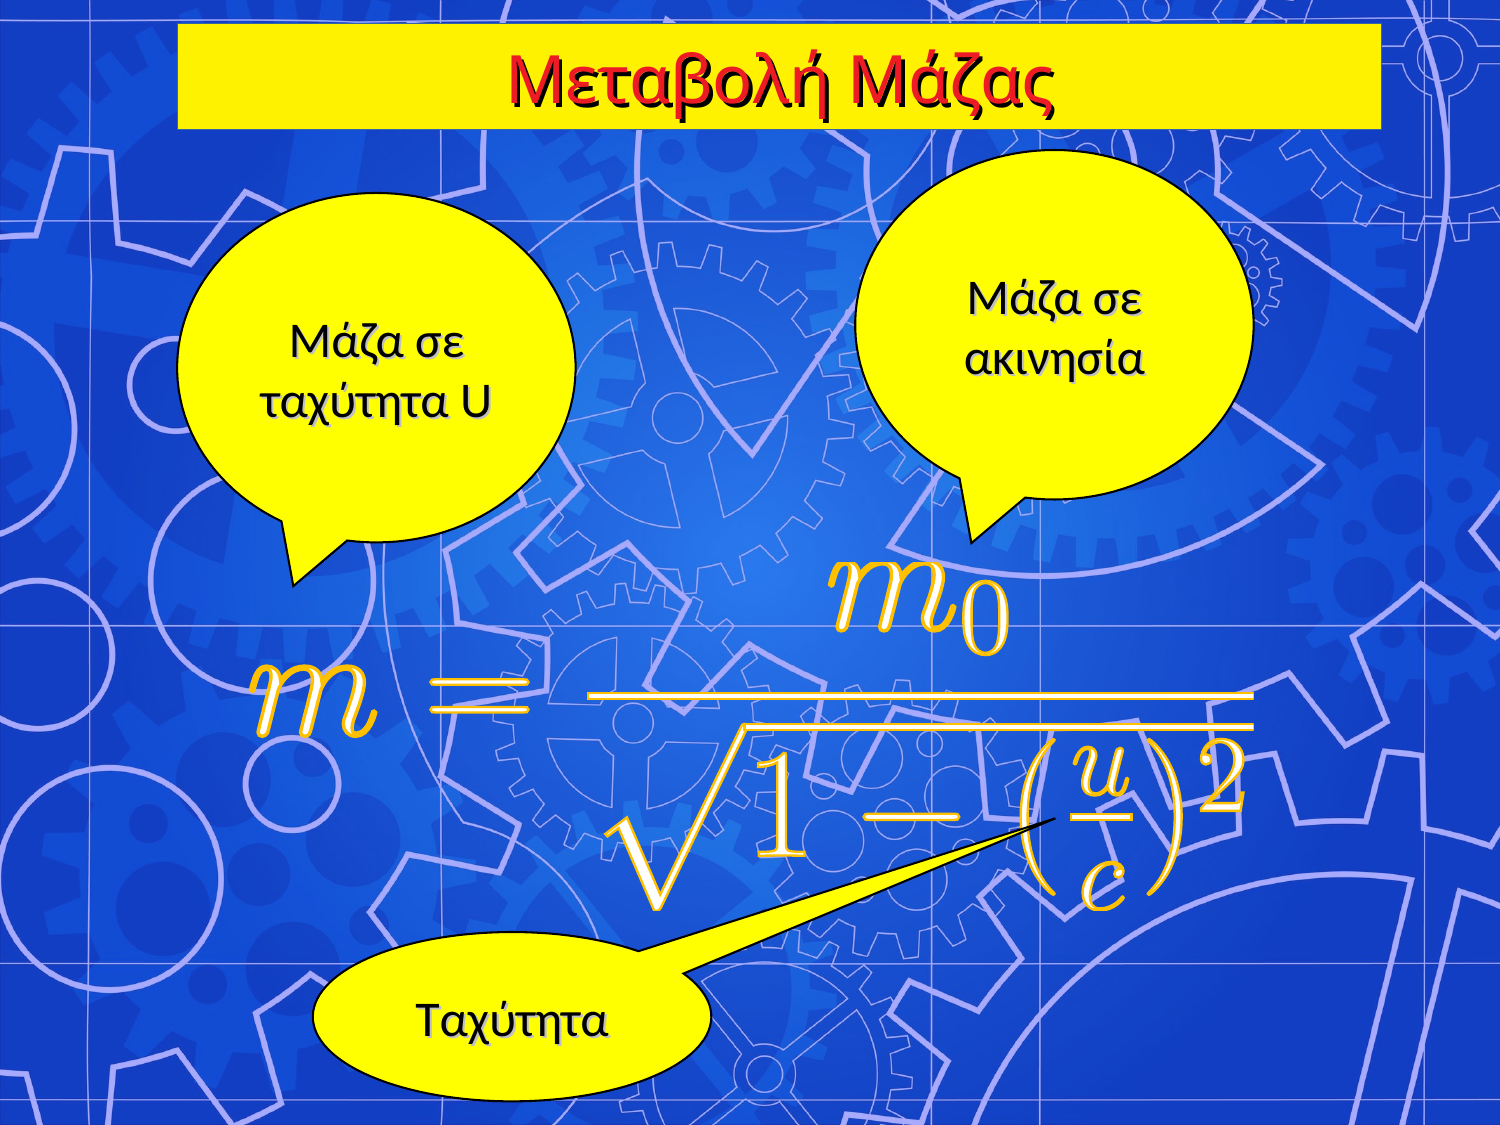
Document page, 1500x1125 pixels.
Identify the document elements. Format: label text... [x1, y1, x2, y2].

text_box Μάζα σε ακινησία [855, 149, 1254, 544]
text_box Ταχύτητα [312, 818, 1056, 1102]
text_box Μάζα σε ταχύτητα U [177, 192, 576, 587]
picture [246, 562, 1254, 911]
text_box Μεταβολή Μάζας [177, 23, 1382, 130]
